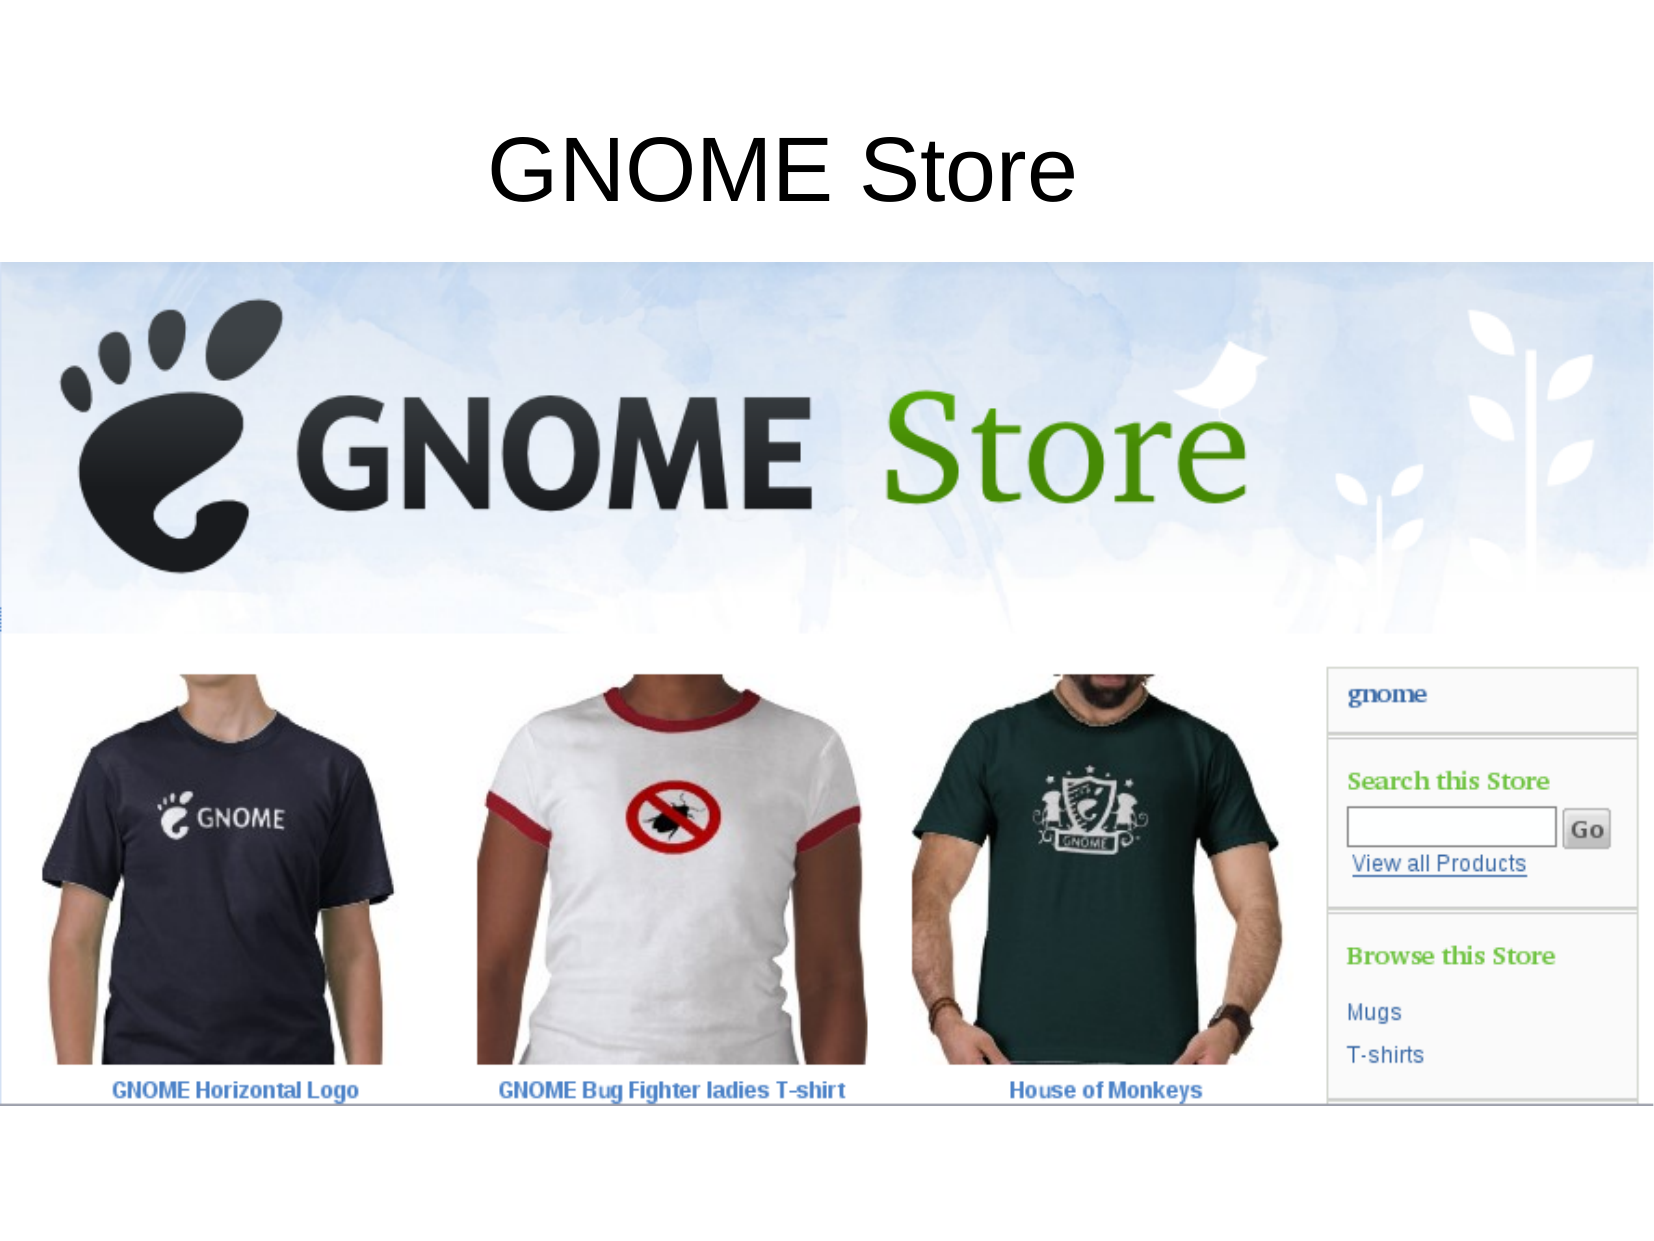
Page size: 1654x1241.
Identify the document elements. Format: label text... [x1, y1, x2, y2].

title GNOME Store [60, 118, 1533, 222]
picture [0, 262, 1654, 1106]
